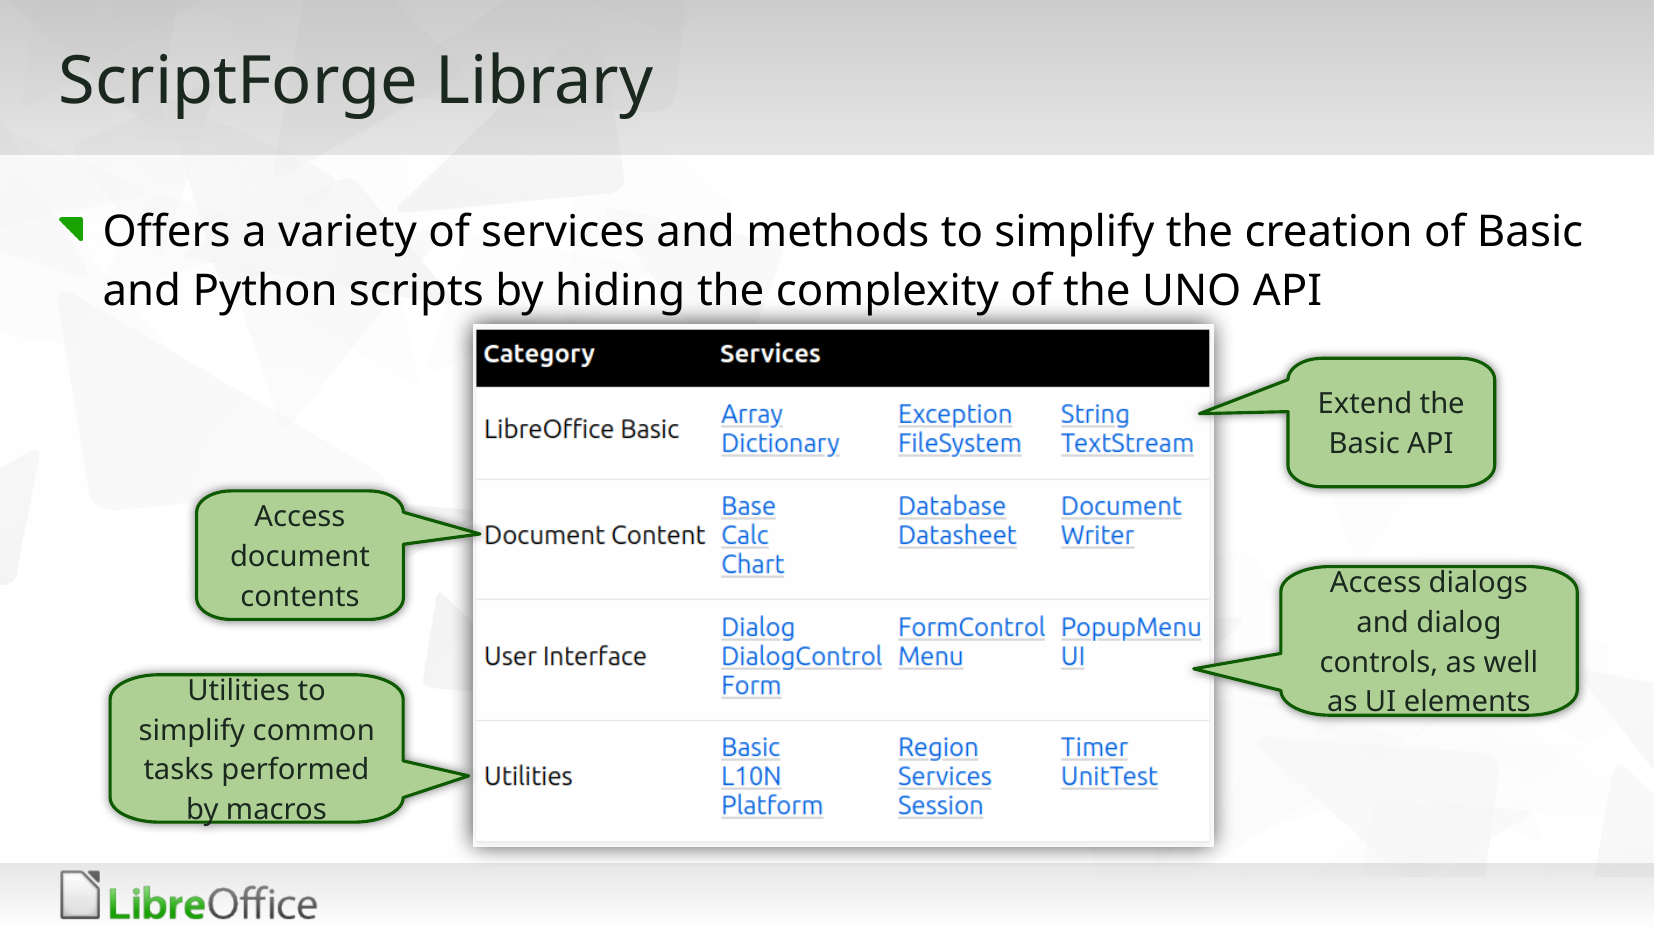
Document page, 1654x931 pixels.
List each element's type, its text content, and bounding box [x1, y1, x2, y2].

text_box Extend the Basic API [1199, 358, 1495, 487]
picture [0, 0, 783, 698]
text_box Utilities to simplify common tasks performed by macros [110, 674, 469, 823]
text_box Access dialogs and dialog controls, as well as UI elements [1193, 566, 1578, 716]
title ScriptForge Library [59, 22, 1595, 133]
picture [473, 324, 1654, 877]
list Offers a variety of services and methods to simplify the creation of Basic and Python scripts by hiding the complexity of the UNO API [59, 199, 1595, 739]
text_box Access document contents [196, 490, 481, 620]
picture [41, 851, 337, 931]
